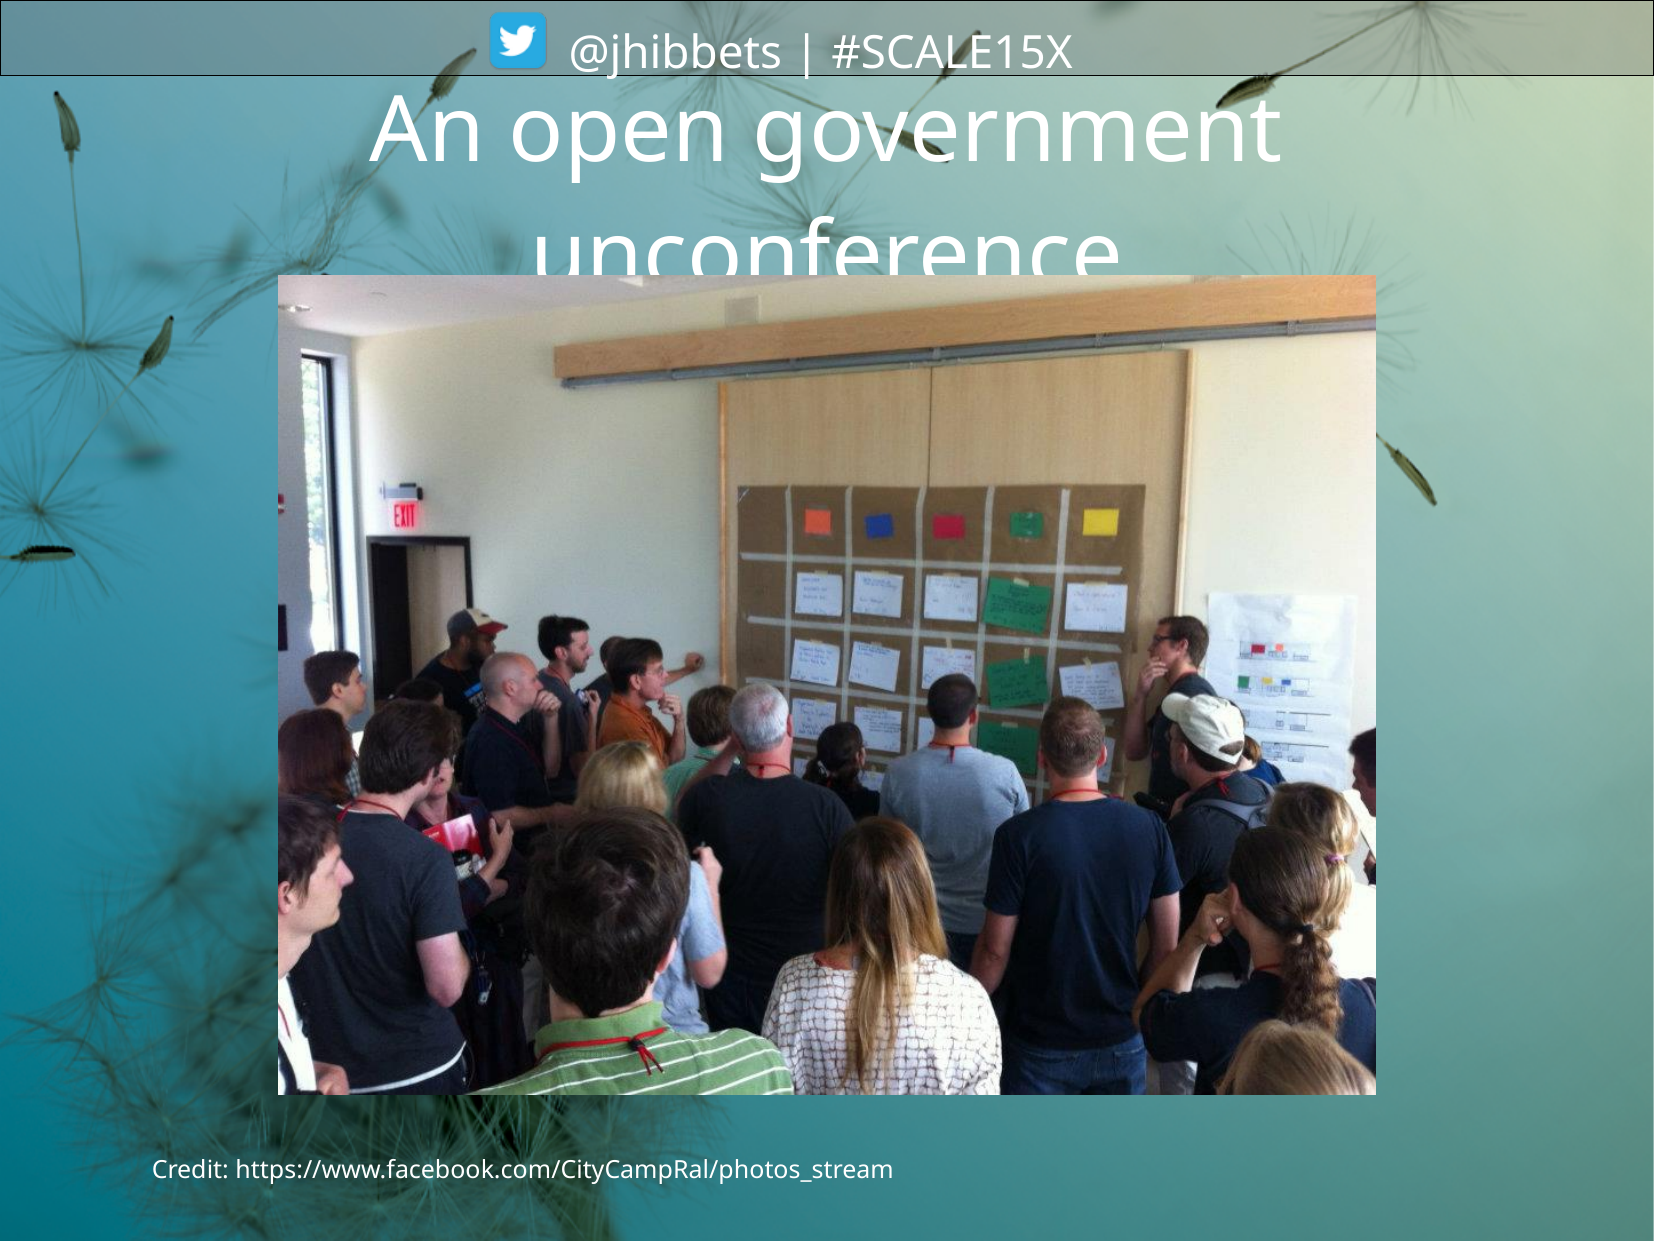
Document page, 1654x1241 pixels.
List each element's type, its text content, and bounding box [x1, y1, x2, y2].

picture [488, 11, 549, 72]
text_box Credit: https://www.facebook.com/CityCampRal/photos_stream [137, 1144, 921, 1185]
picture [0, 76, 1654, 1241]
title An open government unconference [82, 84, 1571, 292]
